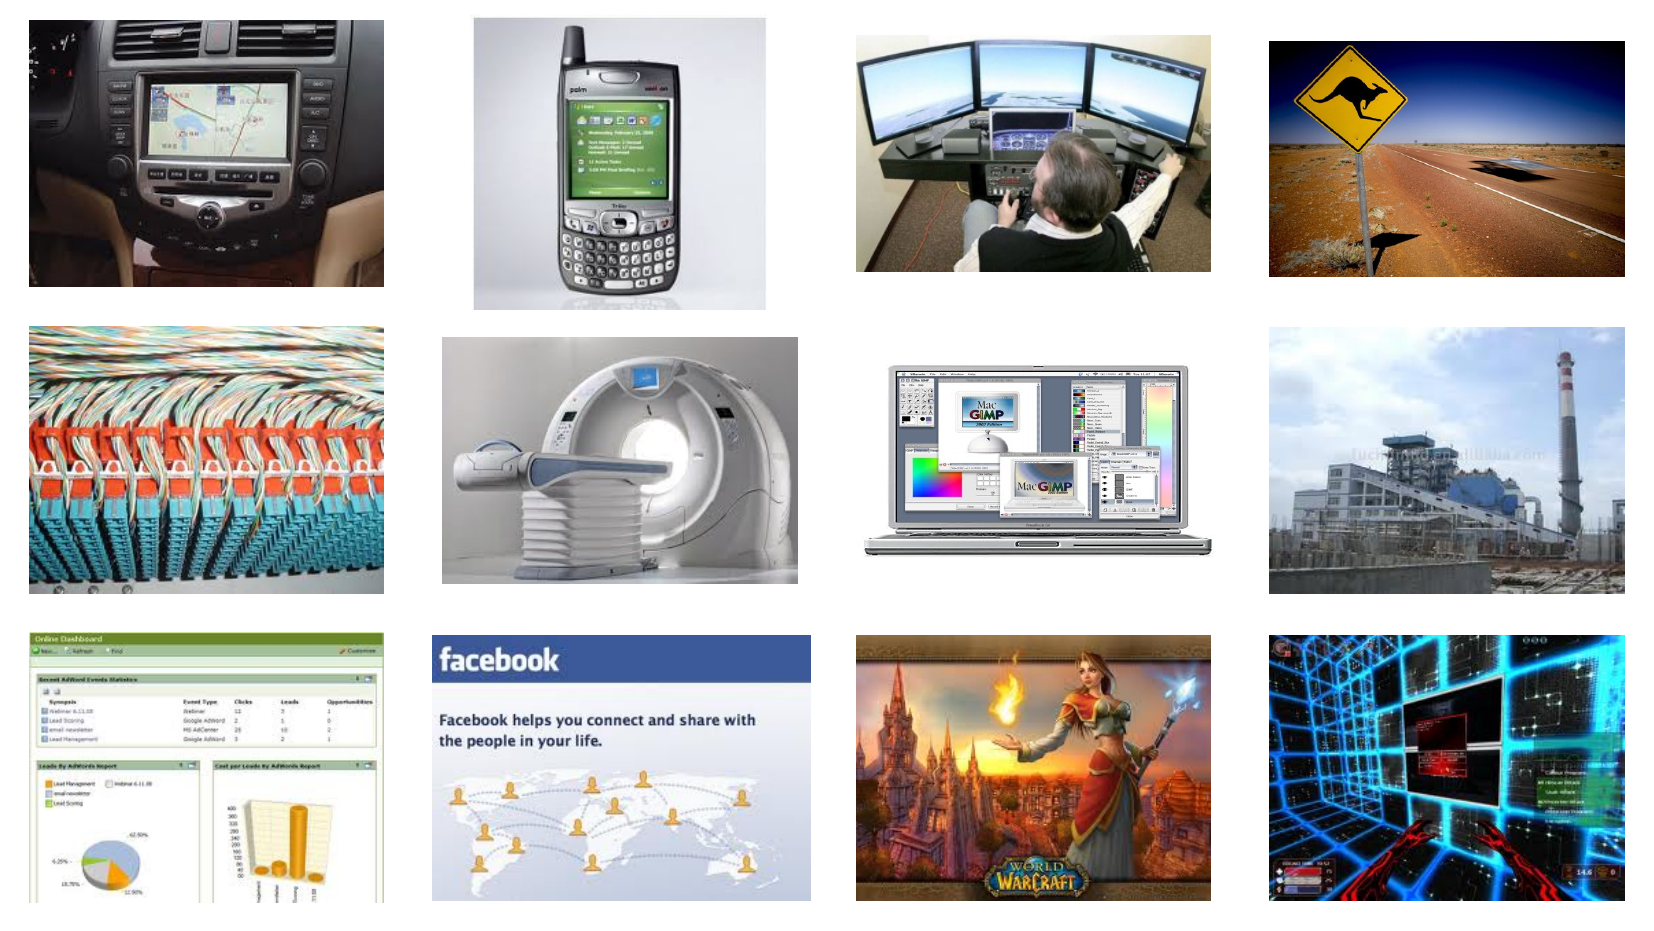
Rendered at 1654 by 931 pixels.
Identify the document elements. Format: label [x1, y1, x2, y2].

picture [442, 337, 798, 584]
text_box [0, 312, 1654, 609]
picture [29, 20, 384, 287]
picture [470, 14, 770, 311]
text_box [0, 620, 1654, 916]
picture [862, 363, 1241, 558]
picture [1269, 327, 1625, 594]
picture [1269, 41, 1625, 277]
picture [1269, 635, 1625, 901]
picture [856, 35, 1211, 272]
text_box [0, 5, 1654, 302]
picture [856, 635, 1211, 901]
picture [432, 635, 811, 901]
picture [29, 632, 384, 903]
picture [29, 326, 384, 594]
